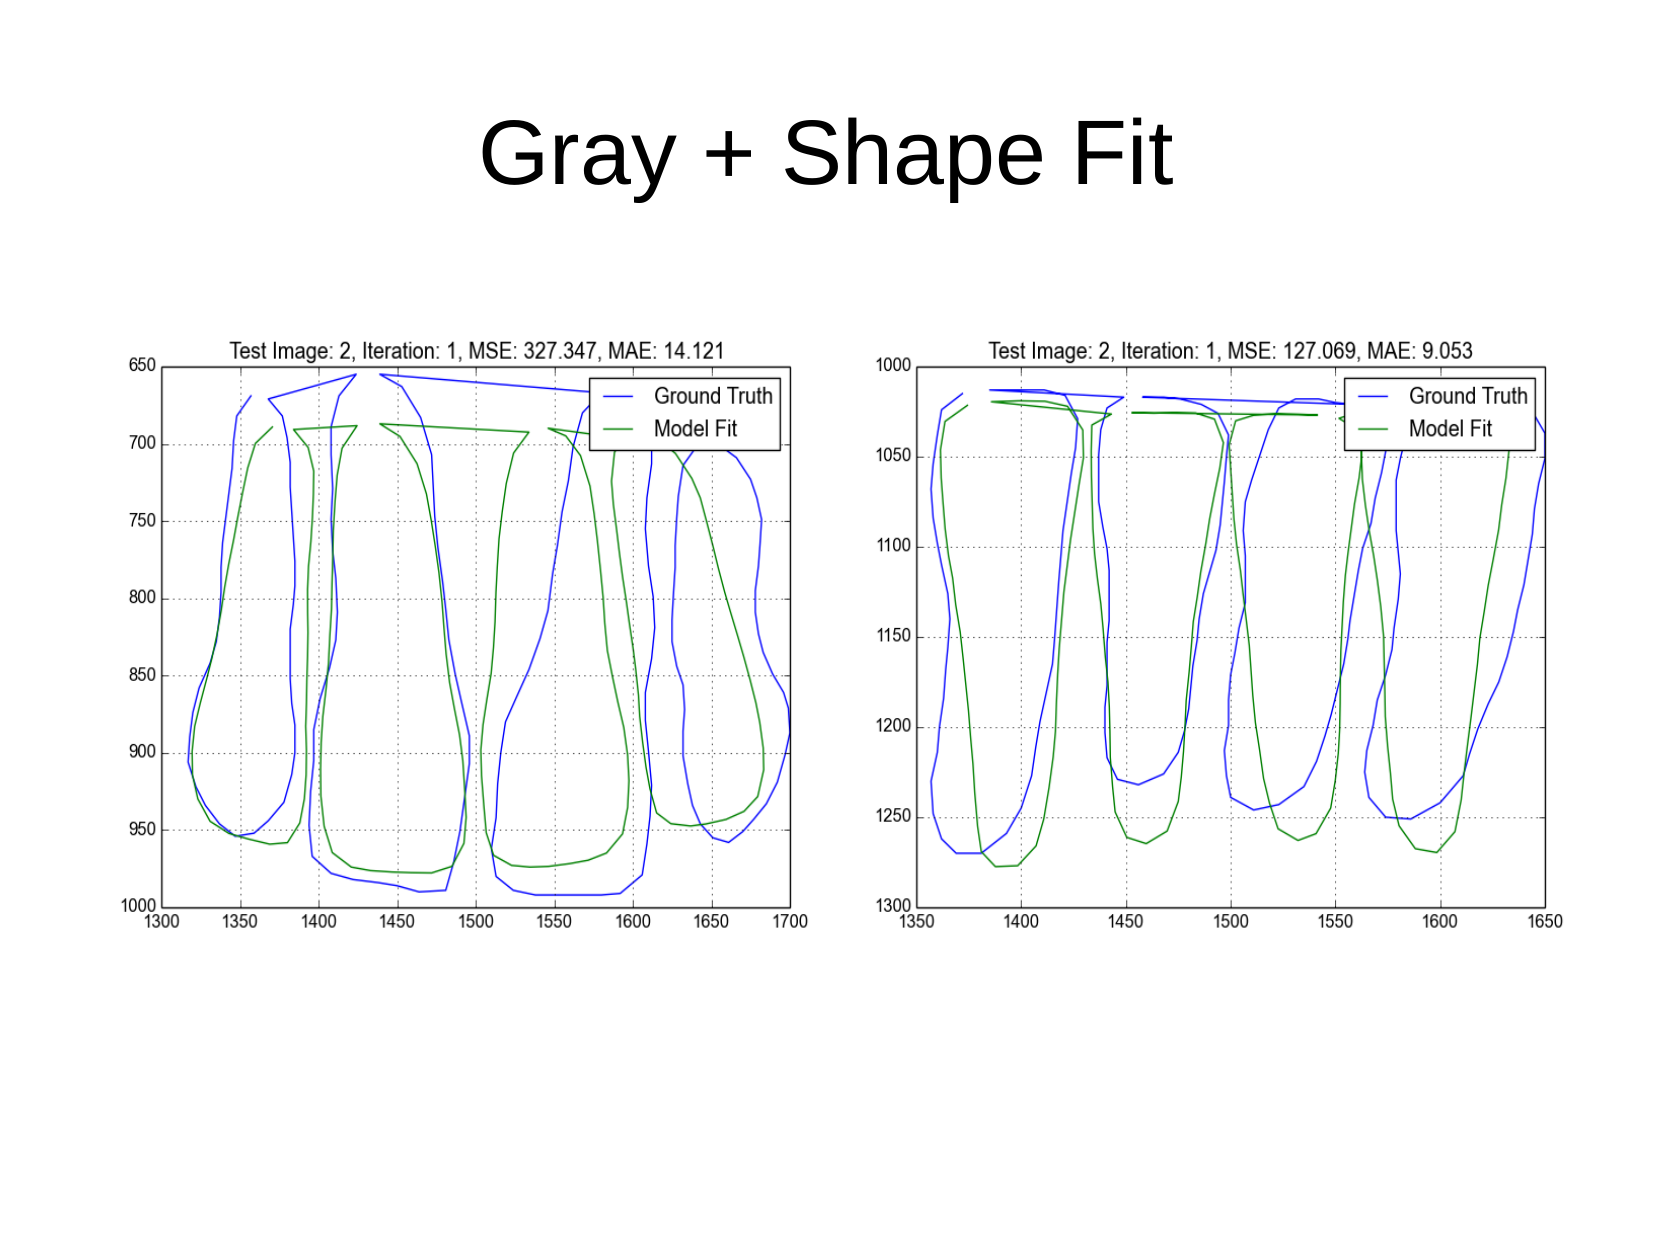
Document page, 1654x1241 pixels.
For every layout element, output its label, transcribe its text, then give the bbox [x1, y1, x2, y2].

title Gray + Shape Fit [82, 49, 1571, 257]
picture [60, 299, 1626, 976]
